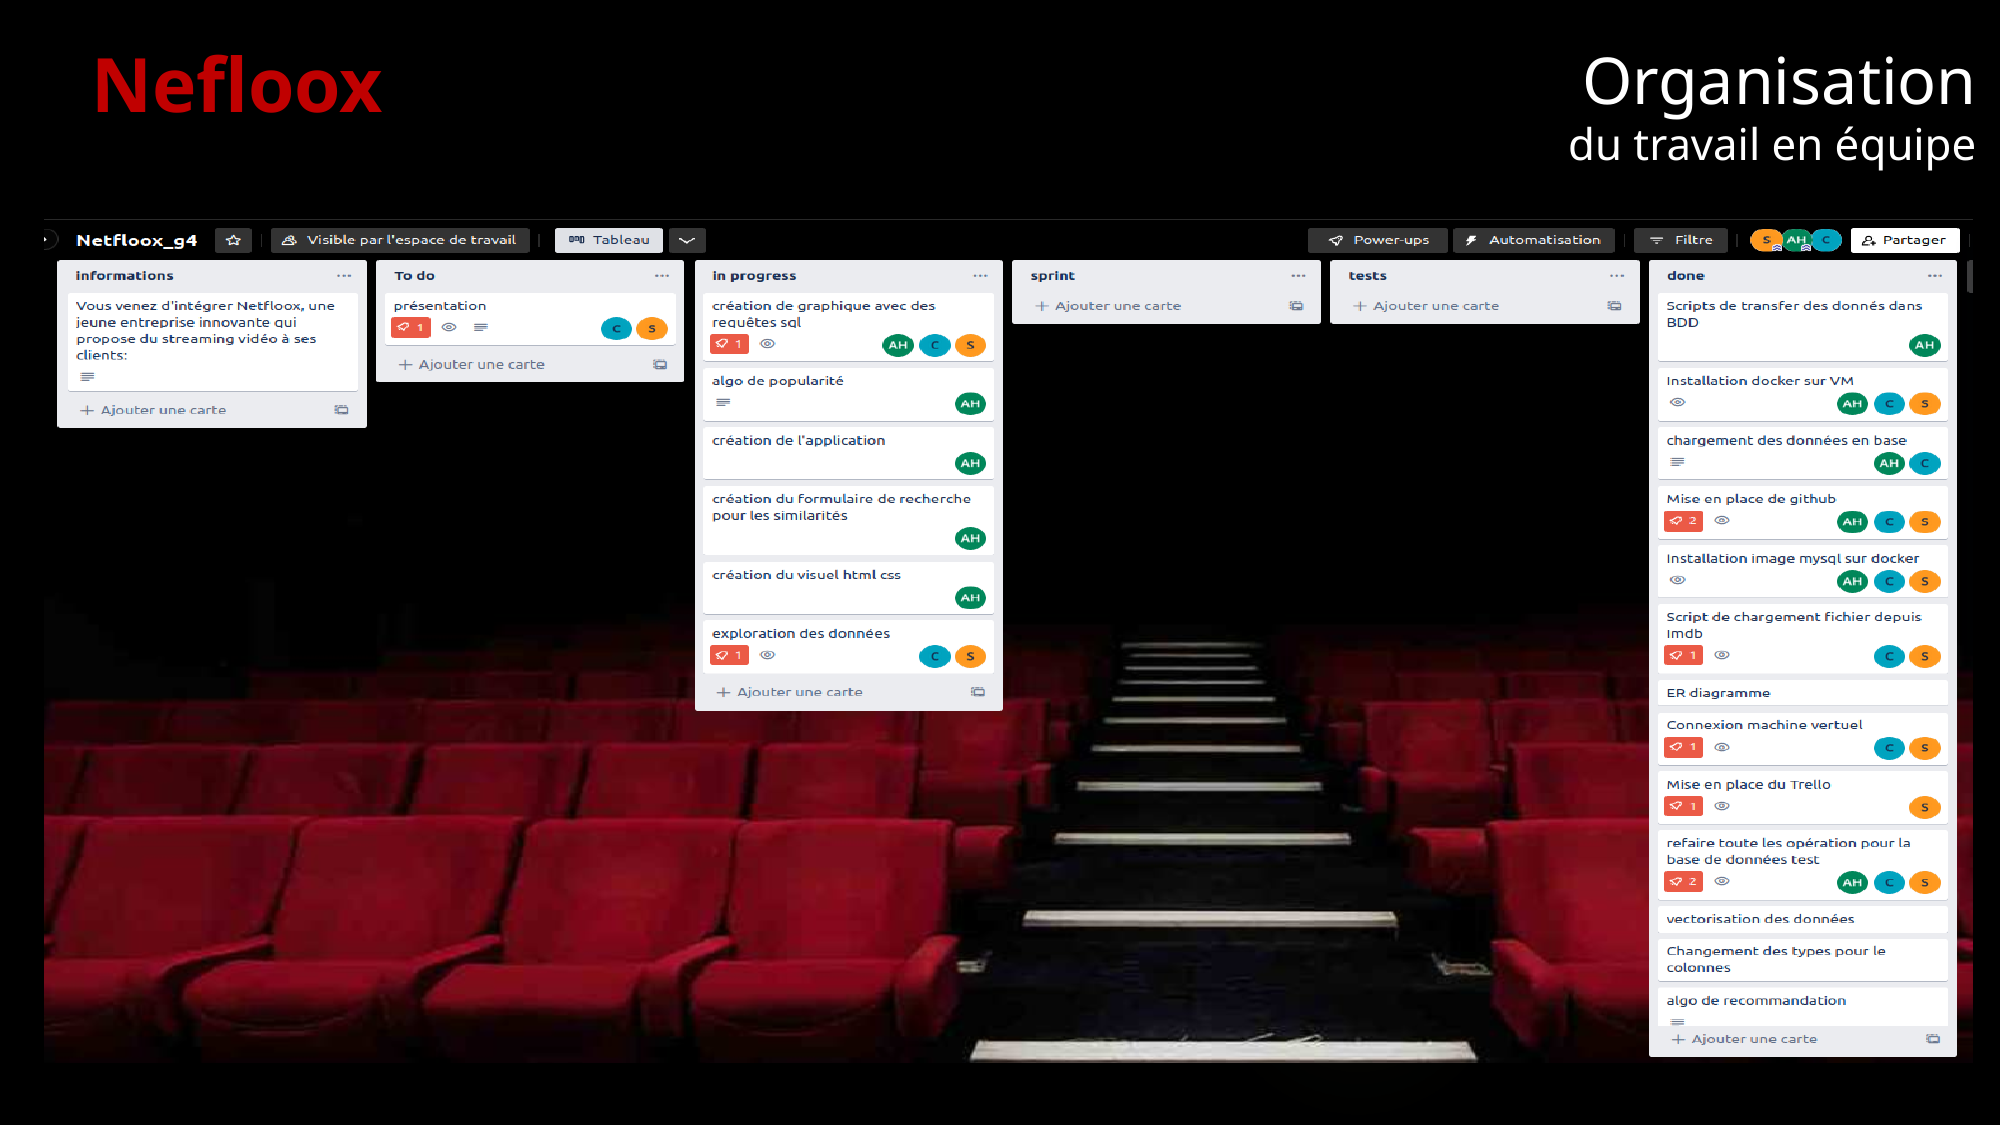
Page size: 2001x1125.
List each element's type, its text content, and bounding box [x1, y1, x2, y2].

text_box Organisation du travail en équipe [1328, 32, 1992, 178]
picture [44, 219, 1973, 1063]
text_box Nefloox [76, 25, 443, 128]
